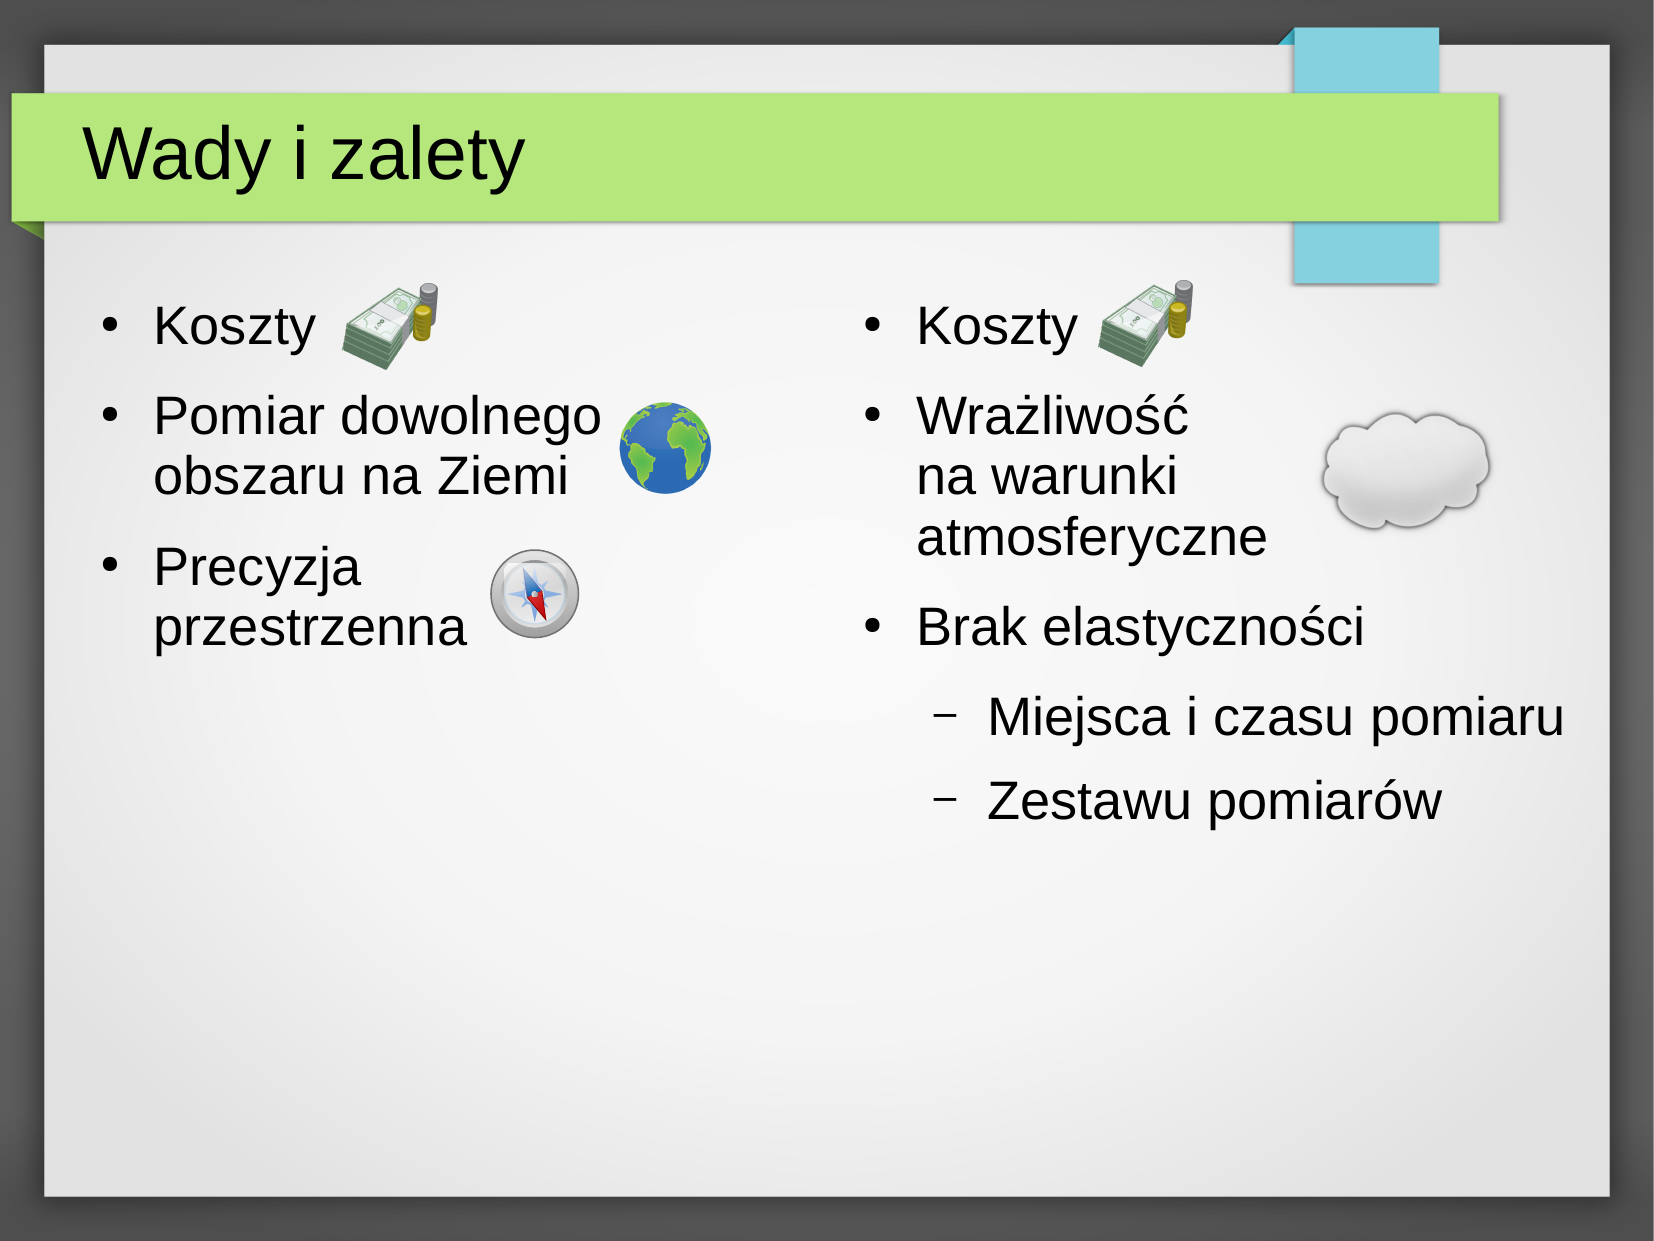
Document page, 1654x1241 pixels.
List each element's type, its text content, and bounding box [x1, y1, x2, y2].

title Wady i zalety [82, 94, 1264, 213]
list Koszty Wrażliwość na warunki atmosferyczne Brak elastyczności Miejsca i czasu pomiaru Zestawu pomiarów [845, 295, 1572, 1015]
list Koszty Pomiar dowolnego obszaru na Ziemi Precyzja przestrzenna [82, 295, 809, 1015]
picture [0, 0, 1654, 1241]
